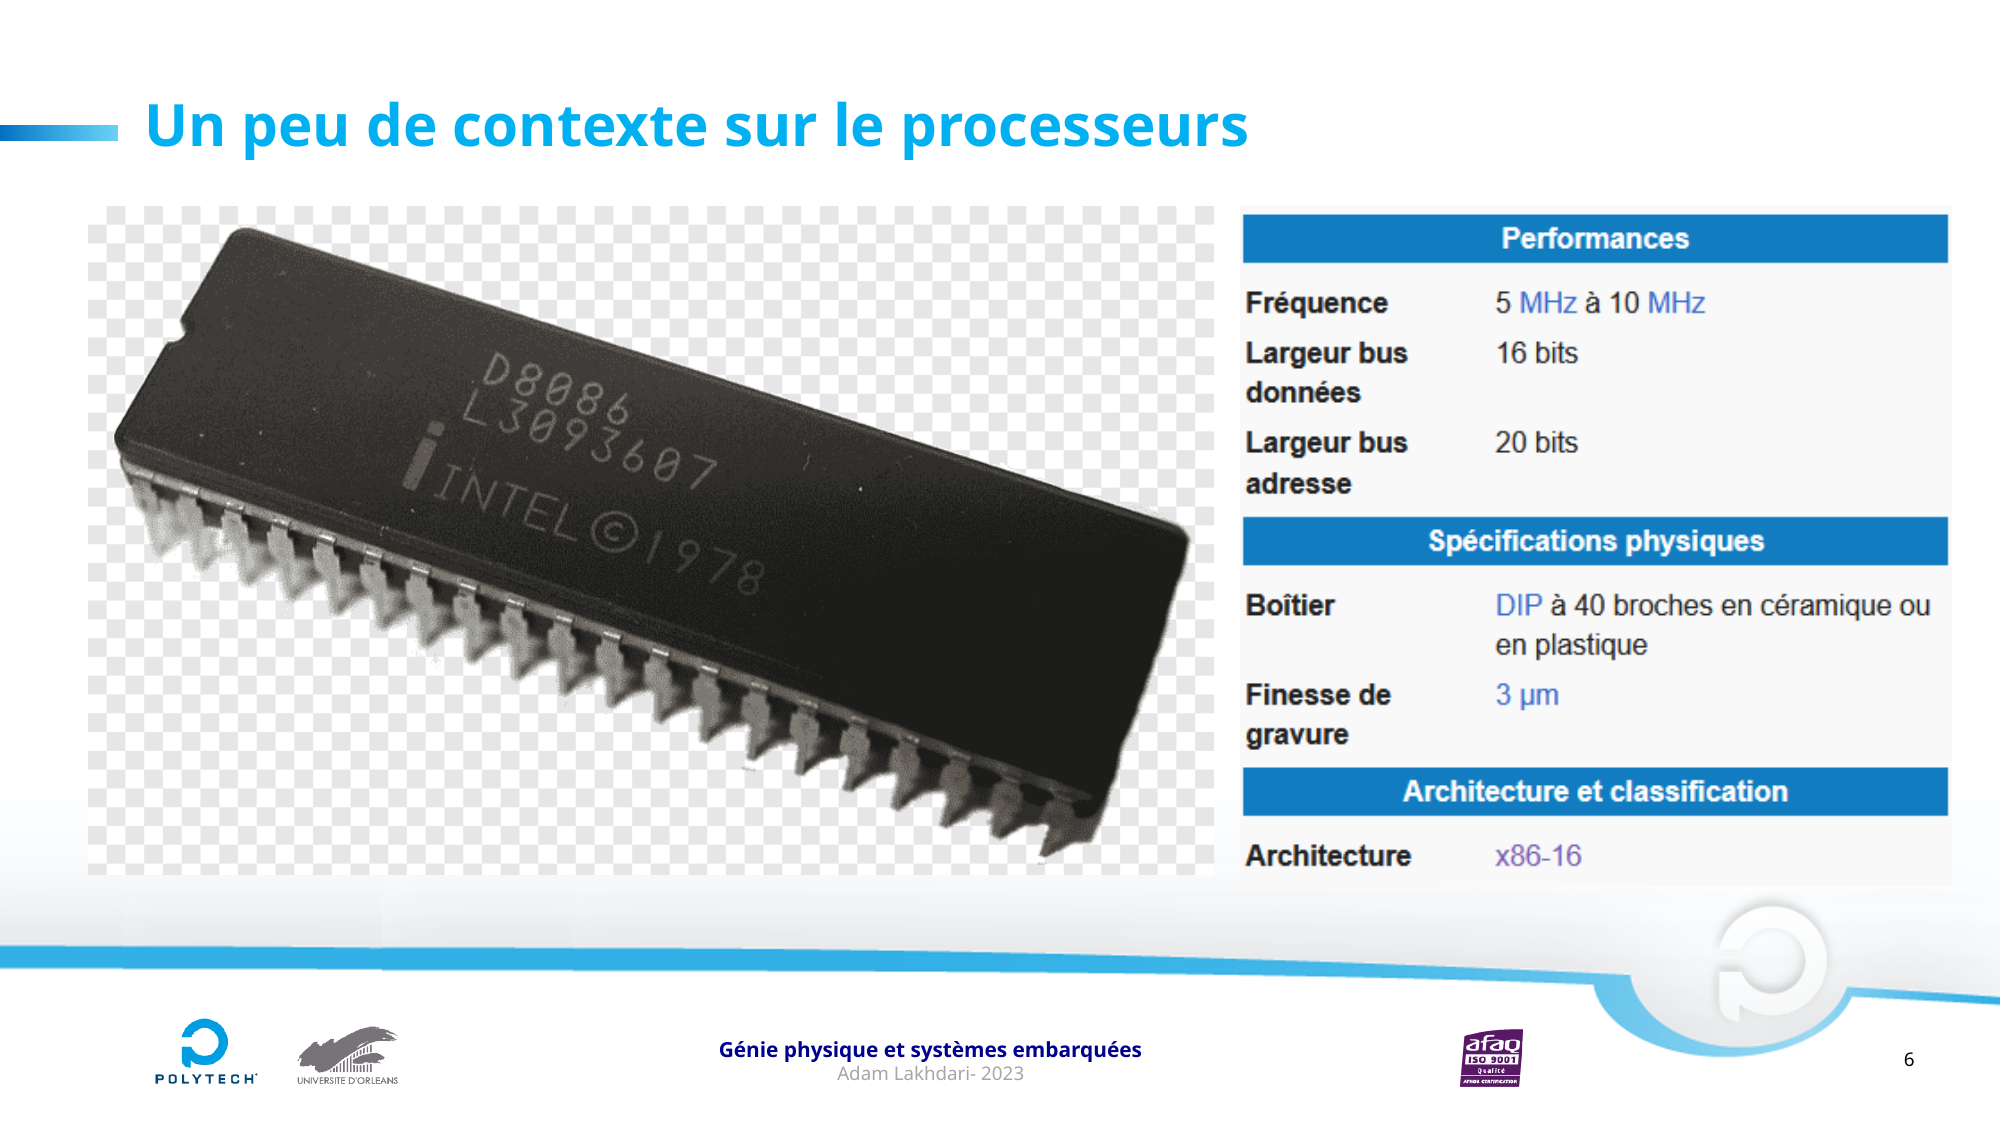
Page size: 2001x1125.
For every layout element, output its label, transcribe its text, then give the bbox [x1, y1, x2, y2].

text_box Génie physique et systèmes embarquées Adam Lakhdari- 2023 [402, 1035, 1459, 1085]
picture [0, 206, 2000, 1125]
title Un peu de contexte sur le processeurs [129, 29, 1930, 218]
